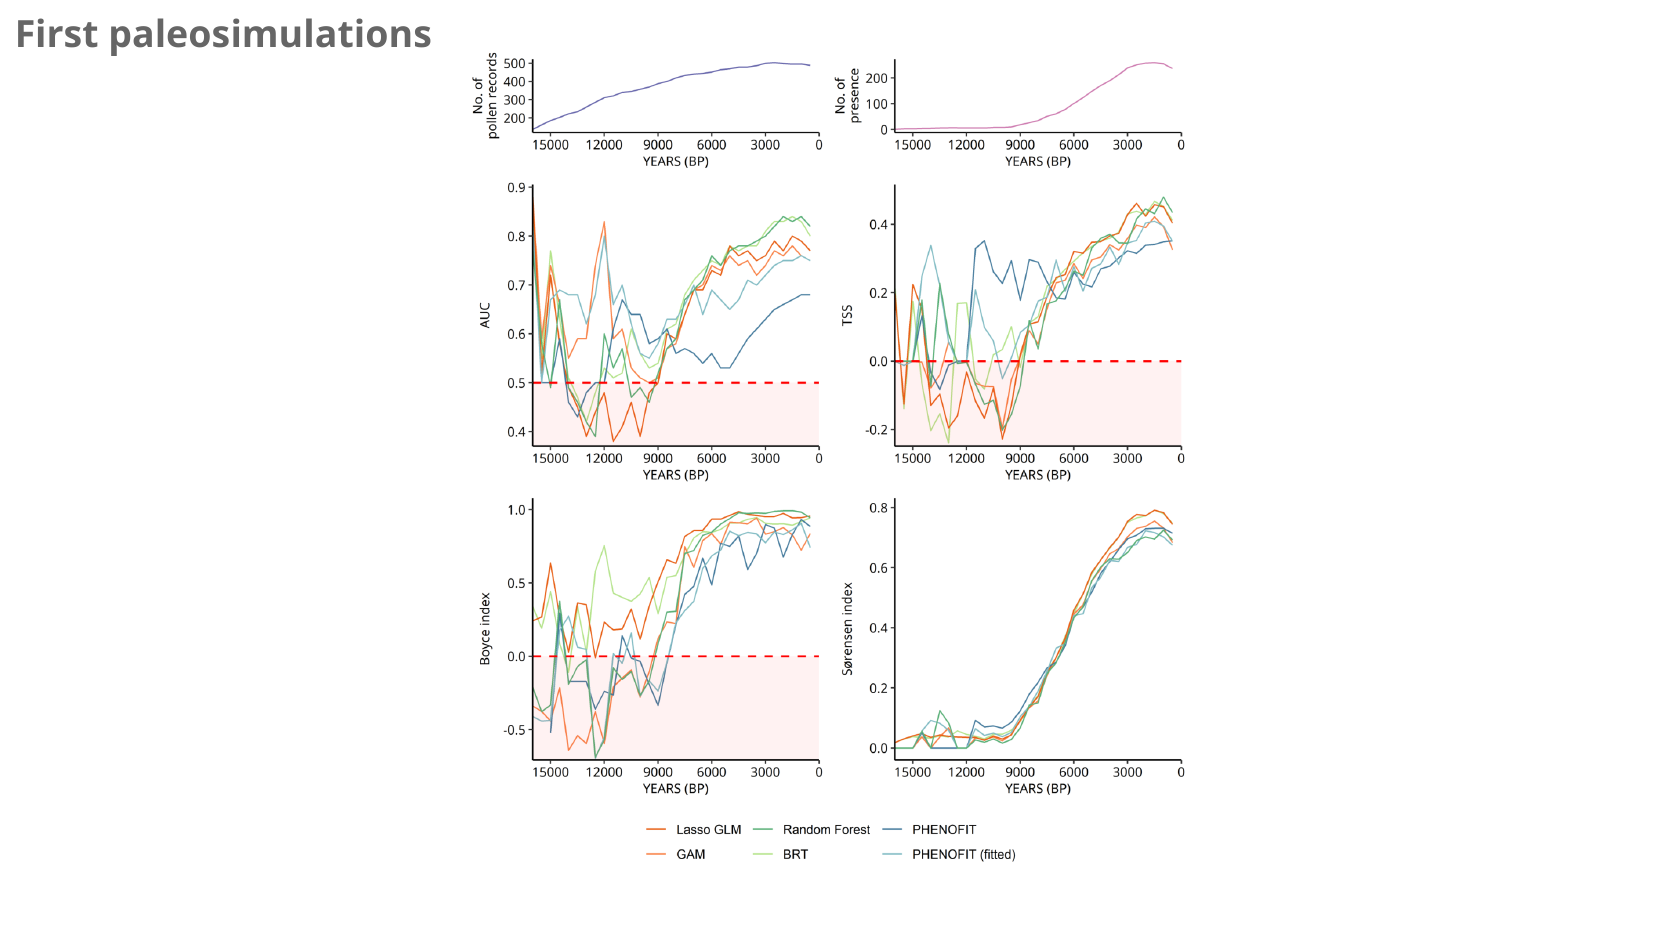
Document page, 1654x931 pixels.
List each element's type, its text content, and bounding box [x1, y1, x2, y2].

picture [464, 51, 1189, 879]
text_box First paleosimulations [0, 0, 1654, 118]
